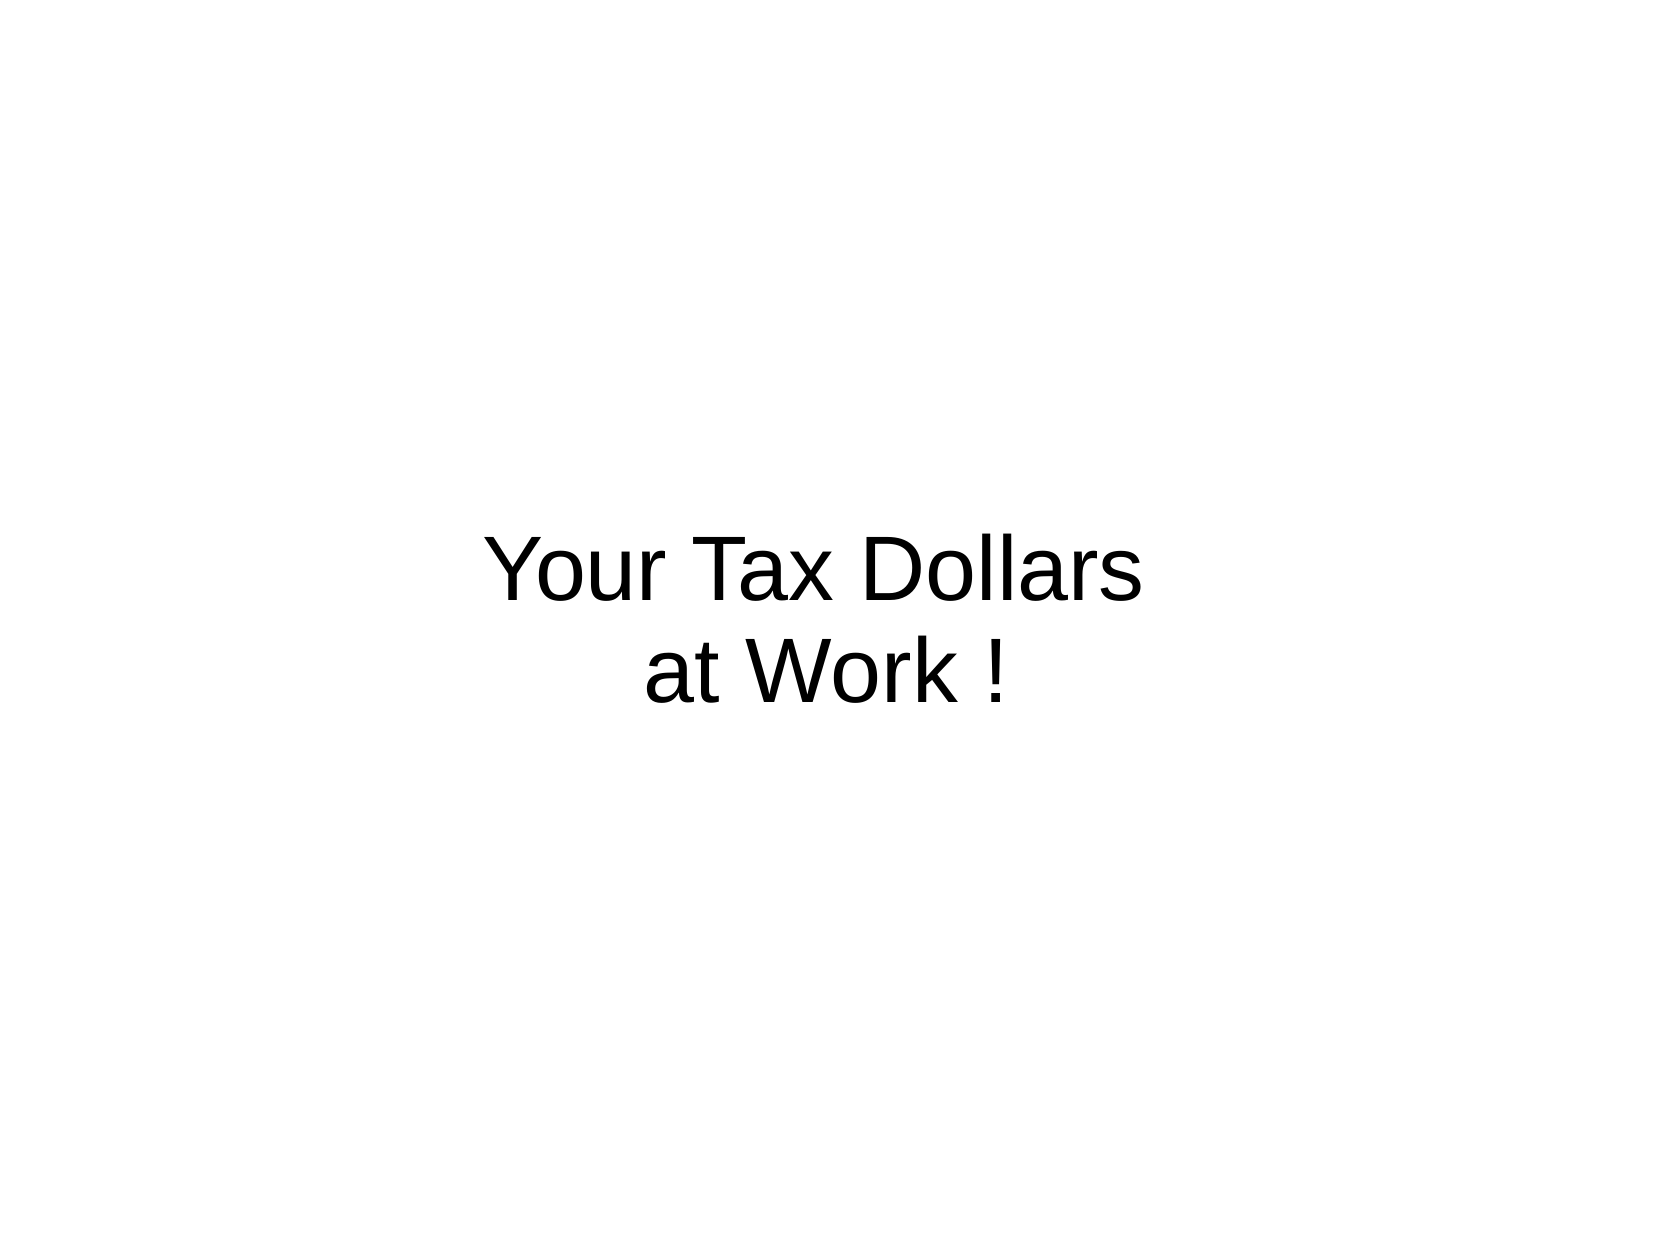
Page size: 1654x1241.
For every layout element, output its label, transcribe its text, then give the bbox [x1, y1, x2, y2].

title Your Tax Dollars at Work ! [82, 515, 1571, 724]
